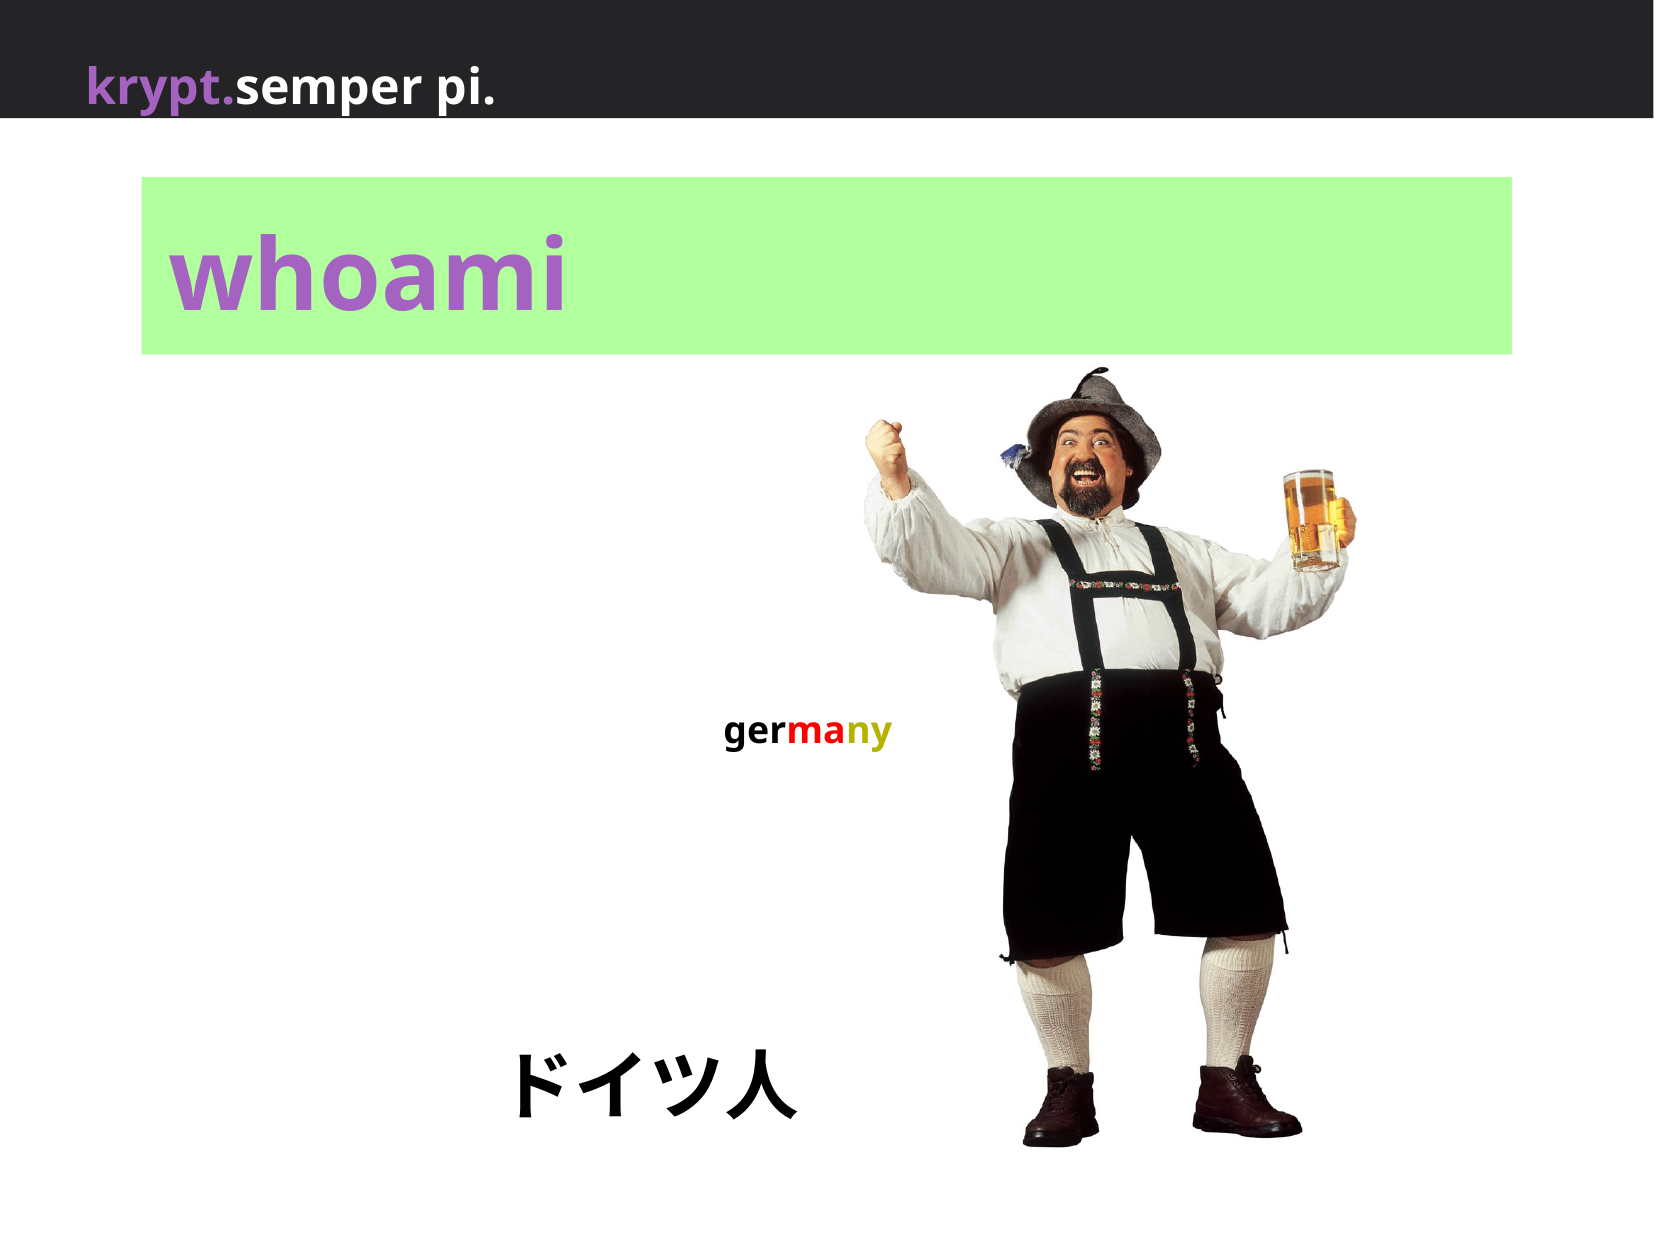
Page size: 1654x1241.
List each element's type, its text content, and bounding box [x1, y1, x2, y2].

text_box [165, 531, 1441, 1087]
picture [850, 355, 1371, 531]
text_box krypt.semper pi. [70, 43, 544, 119]
text_box [141, 177, 1512, 355]
text_box whoami [153, 195, 981, 331]
text_box [0, 0, 1654, 119]
picture [922, 1087, 1371, 1158]
text_box ドイツ人 [377, 992, 922, 1171]
